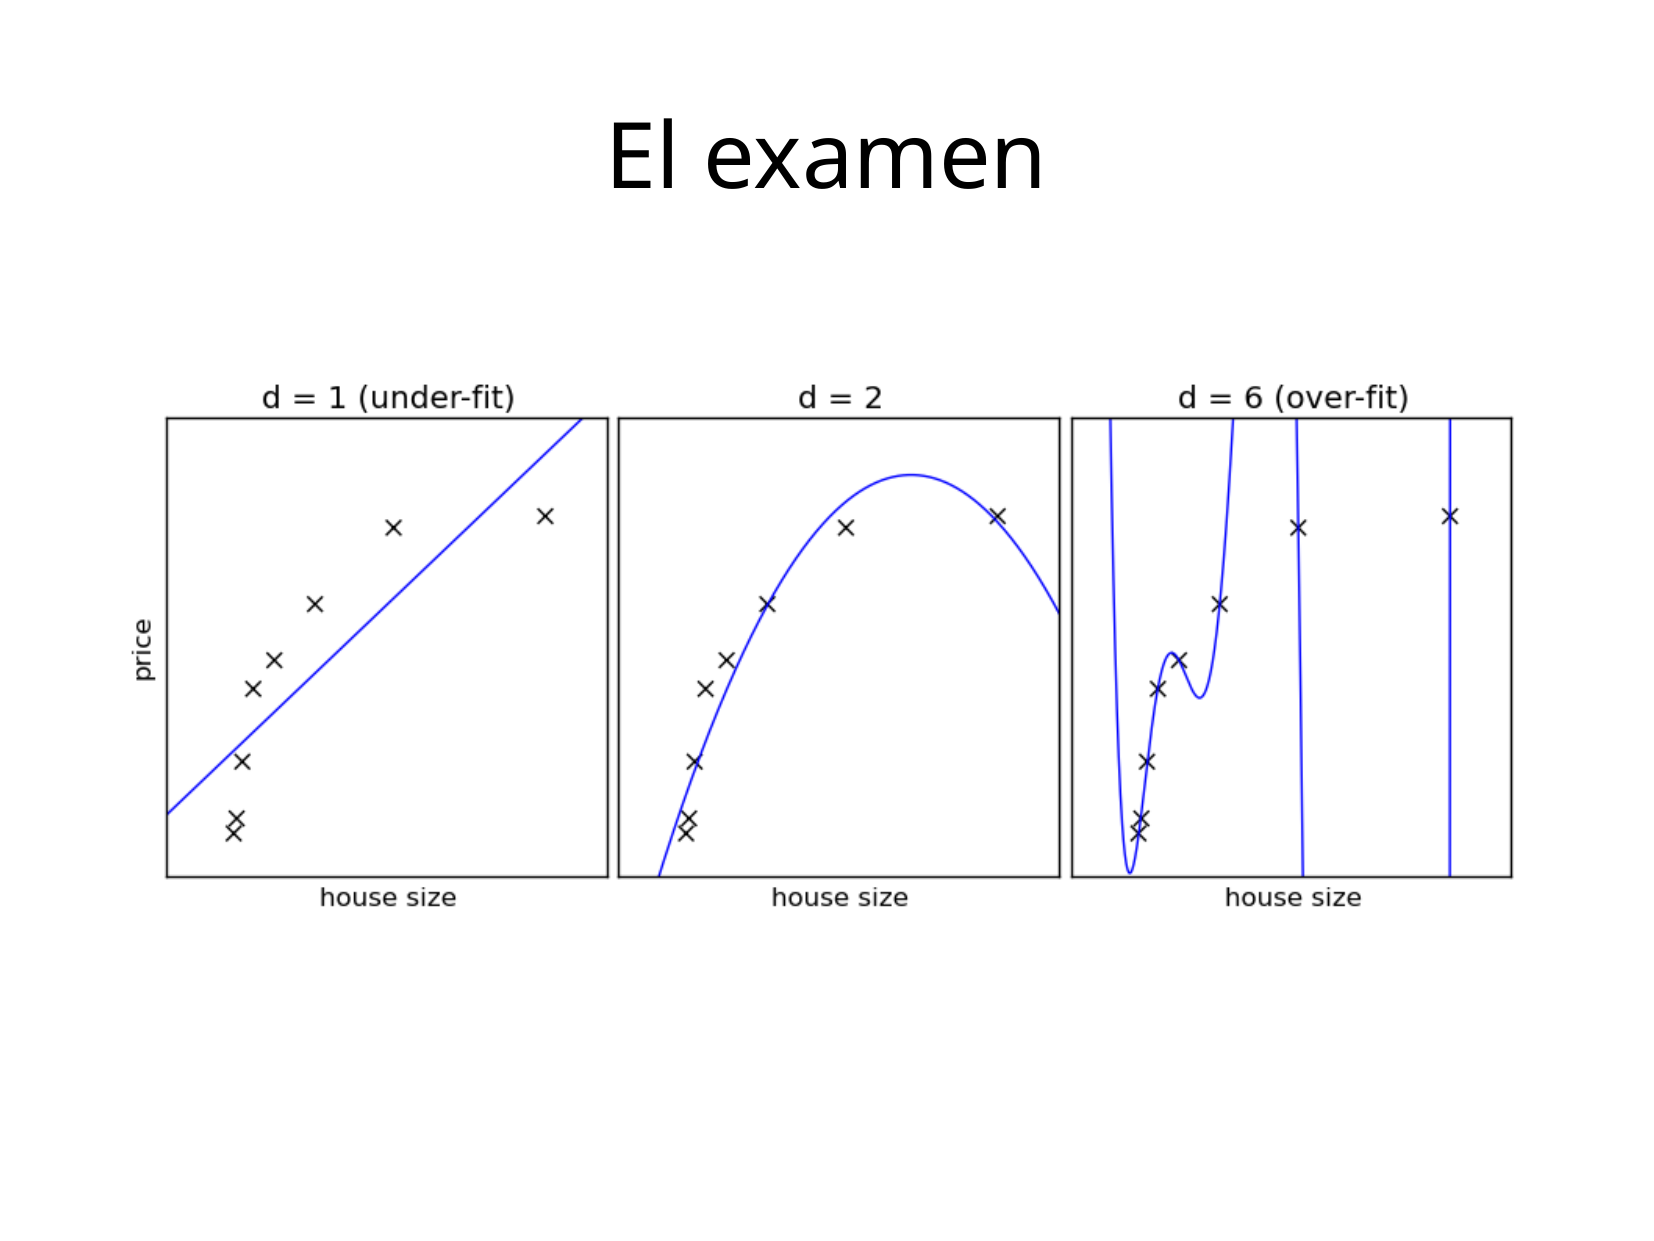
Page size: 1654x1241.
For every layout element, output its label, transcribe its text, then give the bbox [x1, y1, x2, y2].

title El examen [82, 49, 1571, 257]
picture [118, 374, 1525, 922]
